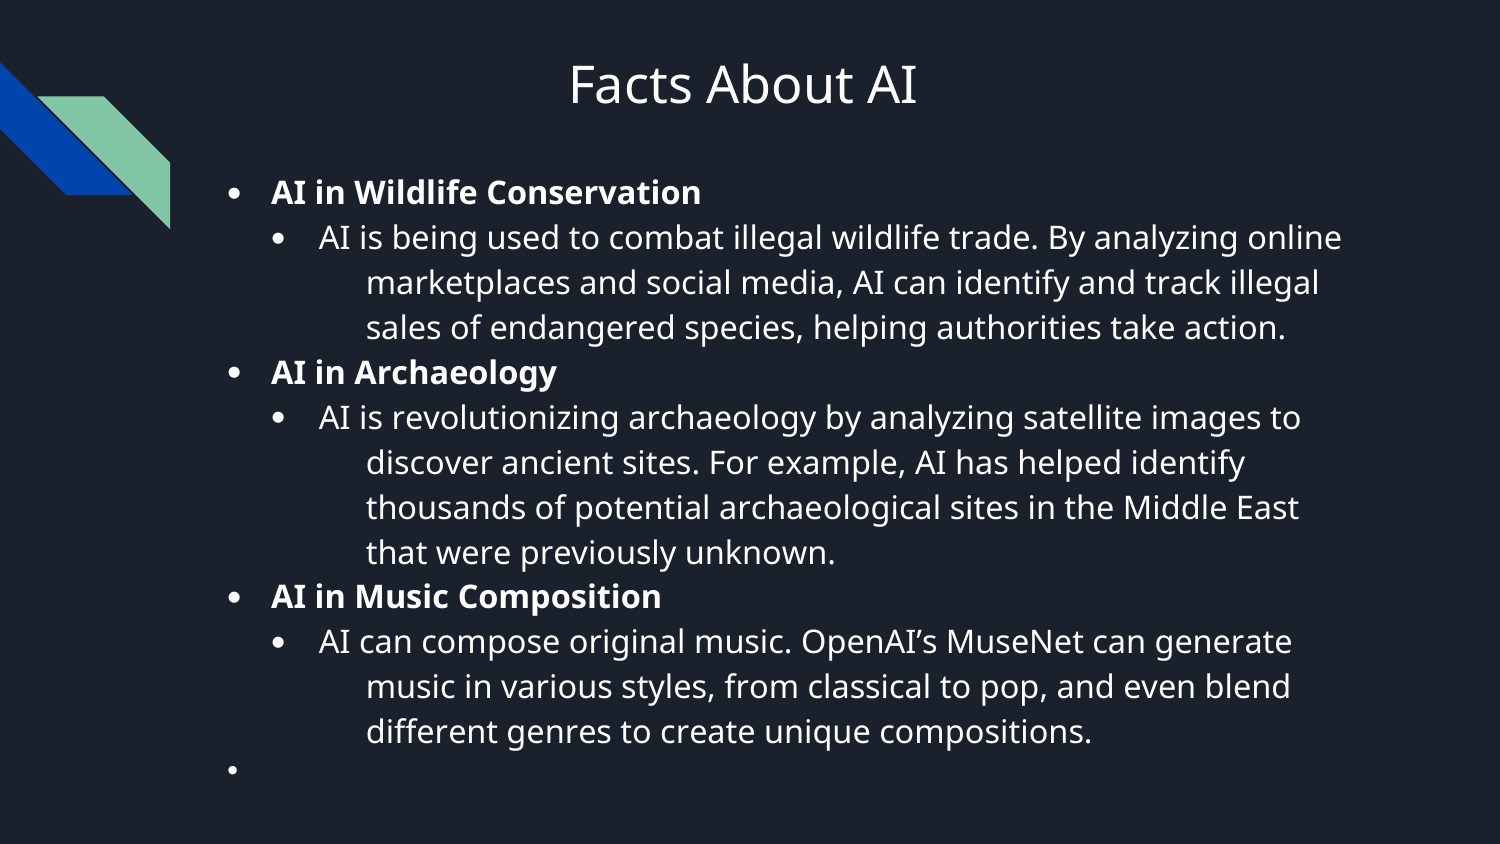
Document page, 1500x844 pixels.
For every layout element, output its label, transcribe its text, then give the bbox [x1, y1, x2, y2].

list AI in Wildlife Conservation AI is being used to combat illegal wildlife trade. By analyzing online marketplaces and social media, AI can identify and track illegal sales of endangered species, helping authorities take action. AI in Archaeology AI is revolutionizing archaeology by analyzing satellite images to discover ancient sites. For example, AI has helped identify thousands of potential archaeological sites in the Middle East that were previously unknown. AI in Music Composition AI can compose original music. OpenAI’s MuseNet can generate music in various styles, from classical to pop, and even blend different genres to create unique compositions. [212, 112, 1368, 807]
text_box Facts About AI [445, 43, 1105, 122]
